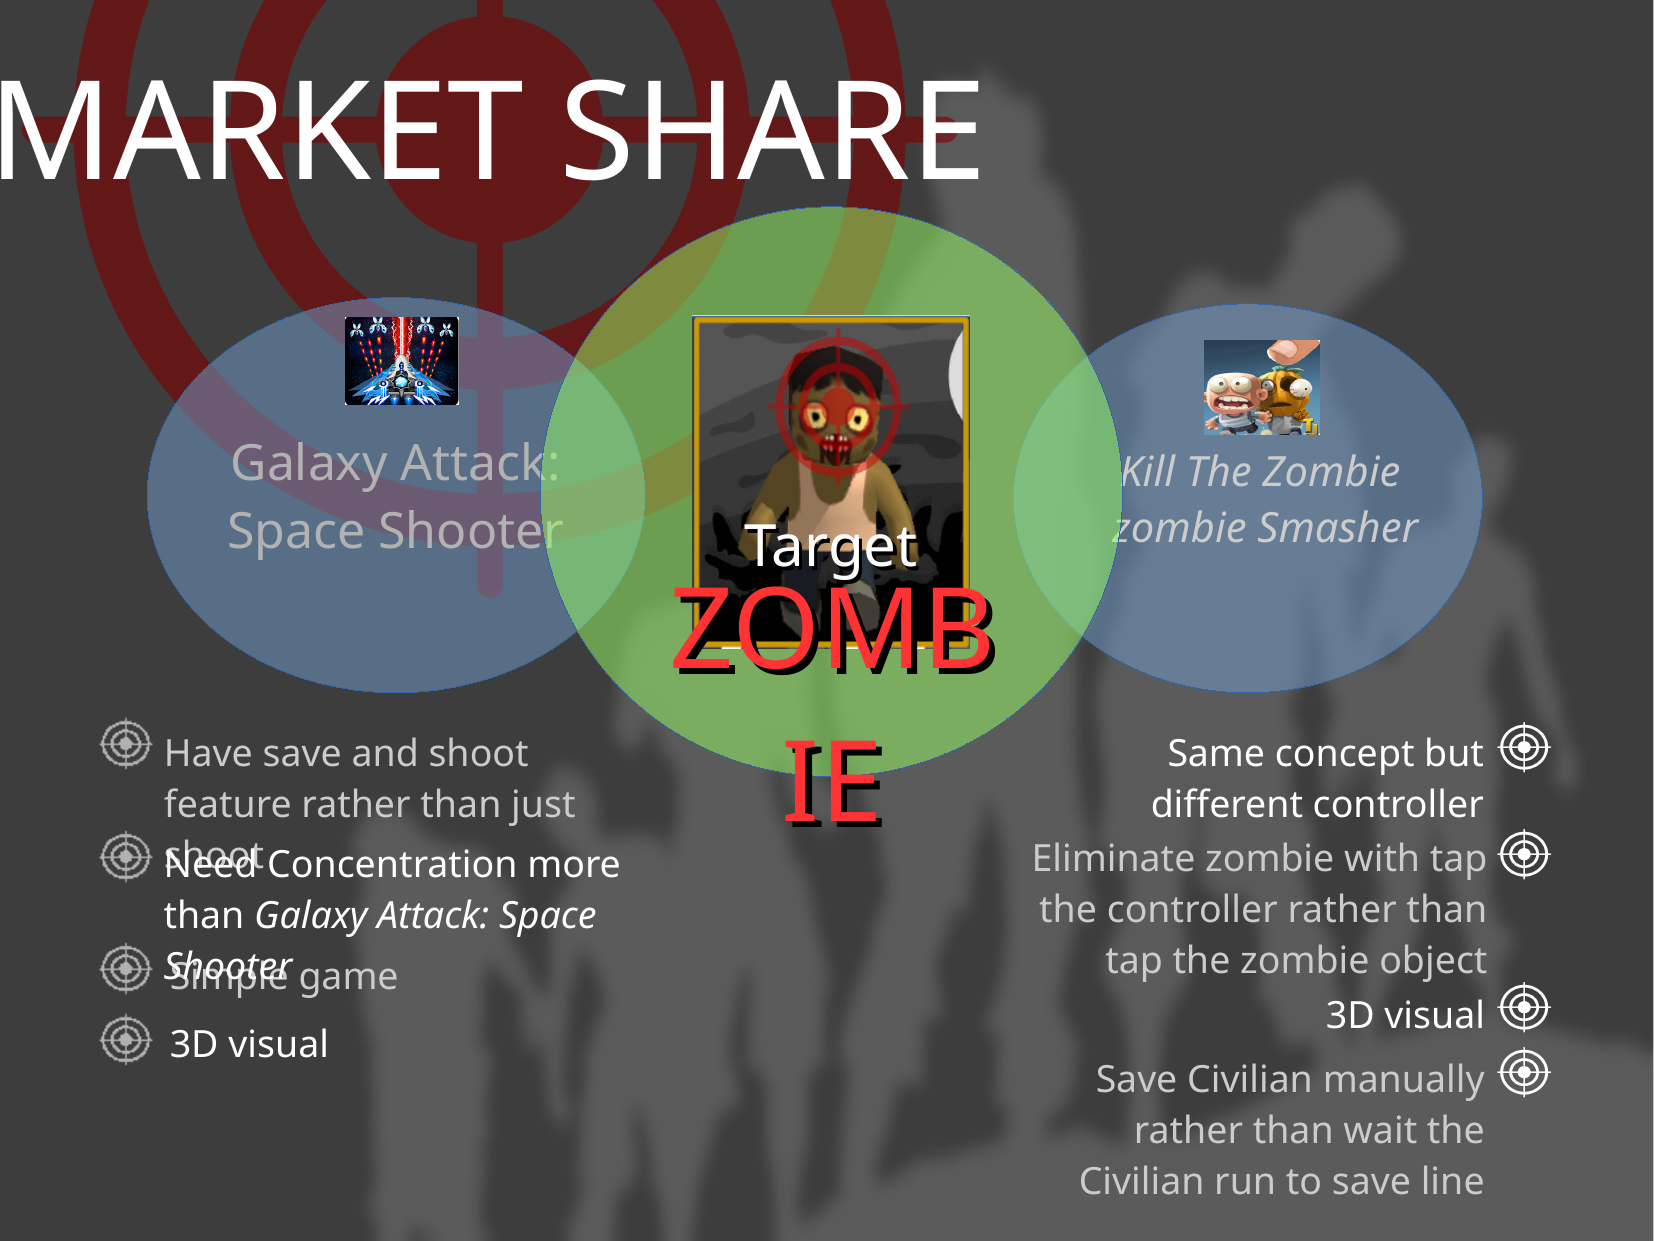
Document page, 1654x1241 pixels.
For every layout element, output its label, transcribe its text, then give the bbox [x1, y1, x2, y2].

text_box ZOMBIE [650, 540, 1014, 693]
text_box 3D visual [1100, 981, 1501, 1042]
text_box MARKET SHARE [0, 24, 1153, 208]
text_box Have save and shoot feature rather than just shoot [149, 719, 615, 826]
text_box 3D visual [155, 1010, 633, 1086]
picture [1204, 340, 1320, 435]
text_box Simple game [155, 948, 561, 1003]
text_box [540, 206, 1123, 777]
text_box Target [721, 497, 941, 654]
picture [345, 317, 459, 406]
picture [692, 315, 970, 540]
text_box Kill The Zombie zombie Smasher [1083, 303, 1483, 693]
text_box Eliminate zombie with tap the controller rather than tap the zombie object [962, 824, 1503, 981]
text_box Need Concentration more than Galaxy Attack: Space Shooter [148, 830, 689, 948]
text_box Same concept but different controller [1033, 719, 1499, 824]
picture [0, 0, 1654, 1241]
text_box Save Civilian manually rather than wait the Civilian run to save line [1024, 1045, 1501, 1241]
text_box Galaxy Attack: Space Shooter [147, 297, 577, 693]
